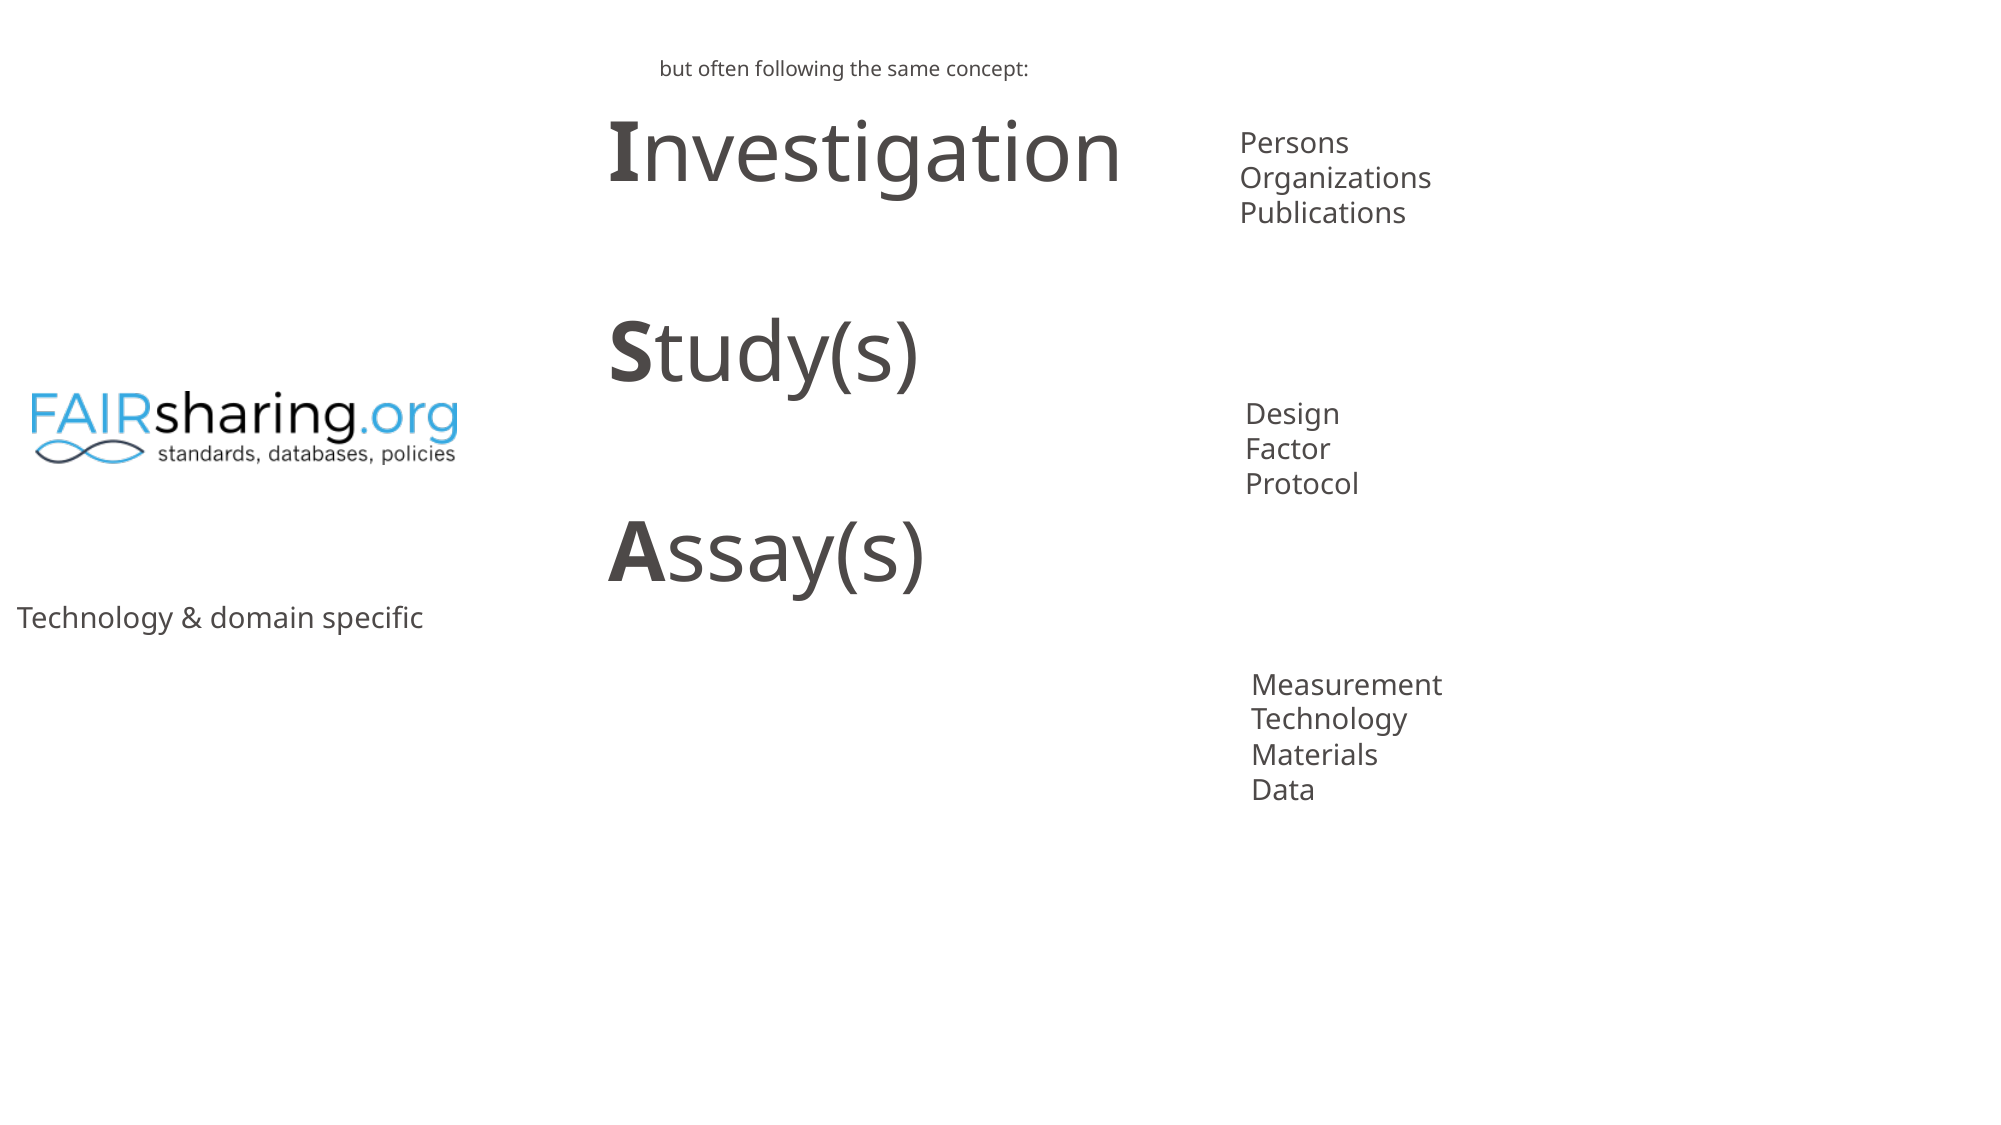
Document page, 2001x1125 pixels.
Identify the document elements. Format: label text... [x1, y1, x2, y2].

picture [32, 391, 457, 465]
text_box Investigation Study(s) Assay(s) [597, 92, 1304, 915]
text_box Design Factor Protocol [1229, 380, 1981, 516]
text_box Persons Organizations Publications [1224, 109, 1976, 245]
text_box Technology & domain specific [1, 584, 753, 650]
text_box Measurement Technology Materials Data [1235, 650, 1987, 821]
text_box but often following the same concept: [644, 40, 1396, 96]
